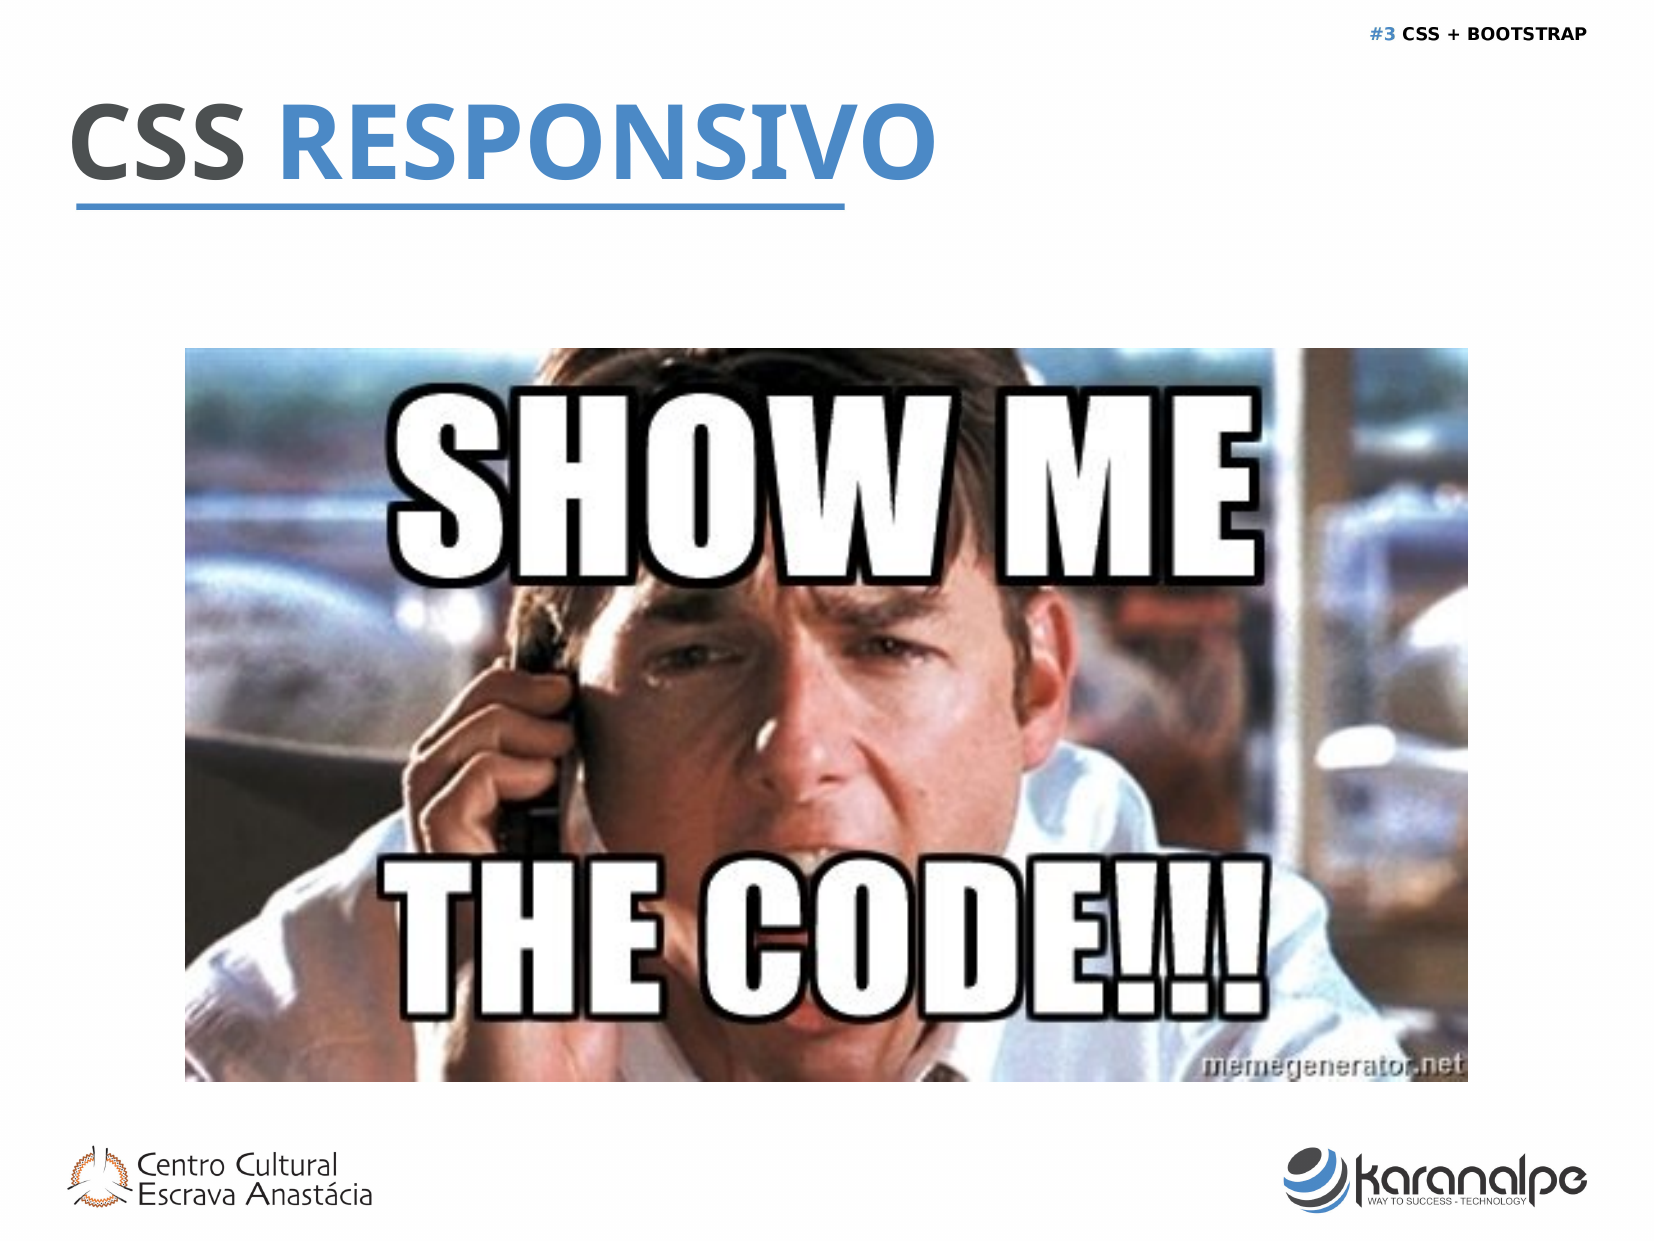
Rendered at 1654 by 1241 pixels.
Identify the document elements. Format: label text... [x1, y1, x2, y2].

picture [0, 0, 1654, 1241]
title CSS RESPONSIVO [66, 35, 1555, 243]
